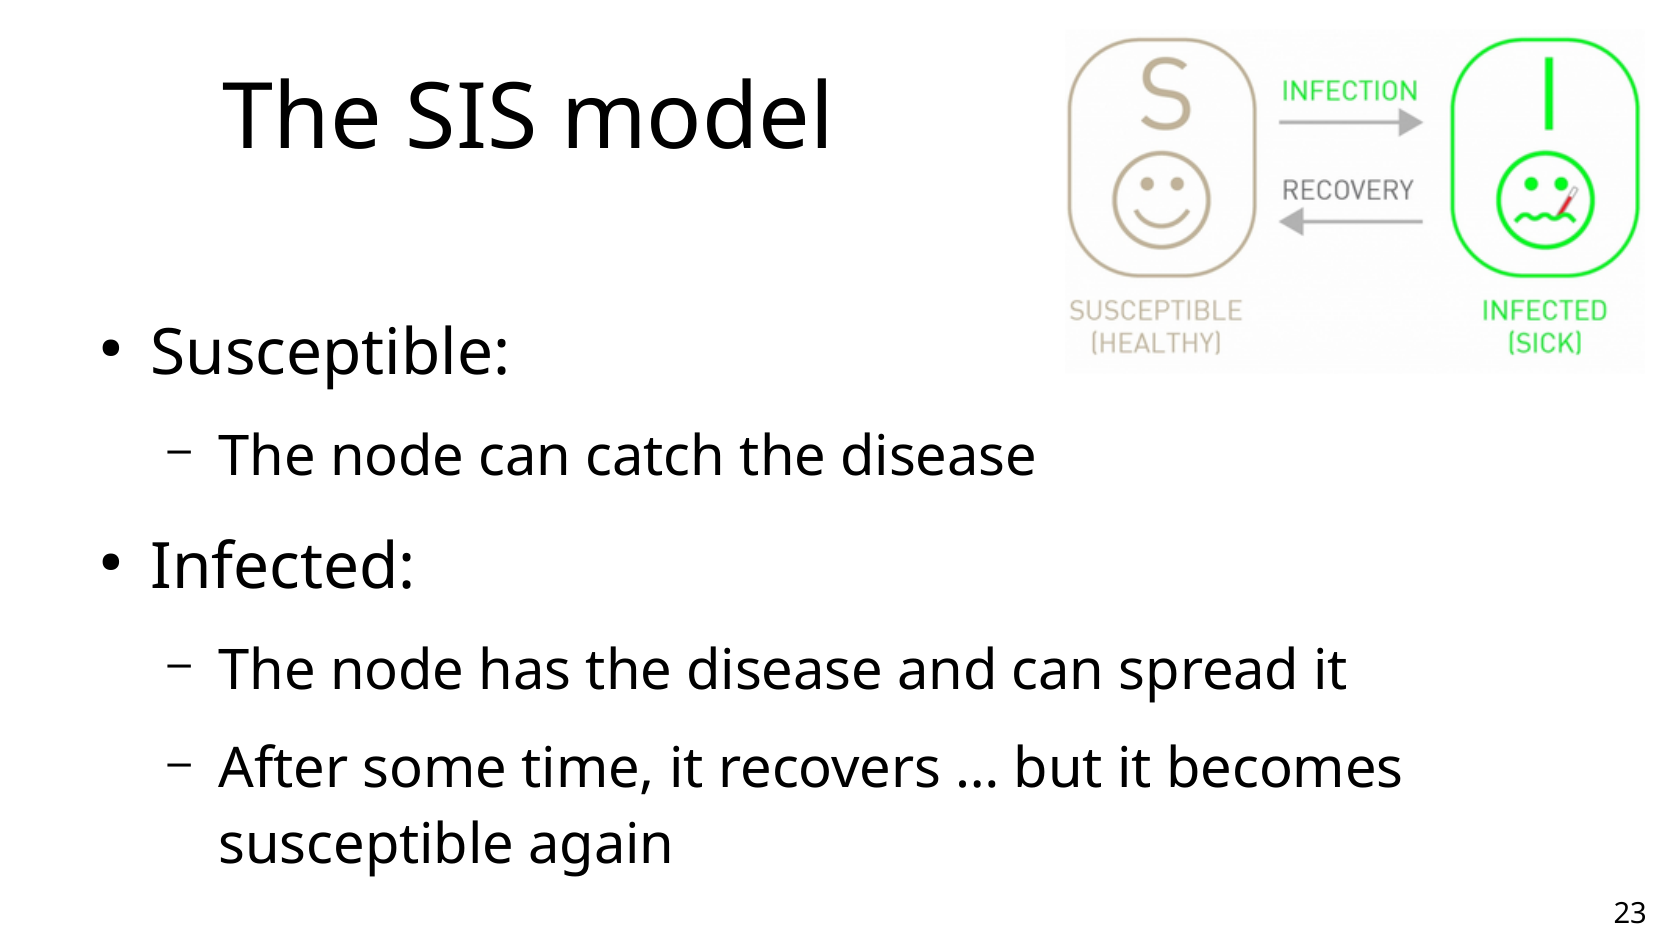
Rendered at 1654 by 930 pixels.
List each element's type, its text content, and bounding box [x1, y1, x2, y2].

title The SIS model [82, 1, 976, 225]
list Susceptible: The node can catch the disease Infected: The node has the disease and can spread it After some time, it recovers … but it becomes susceptible again [82, 306, 1571, 888]
picture [1065, 29, 1645, 374]
